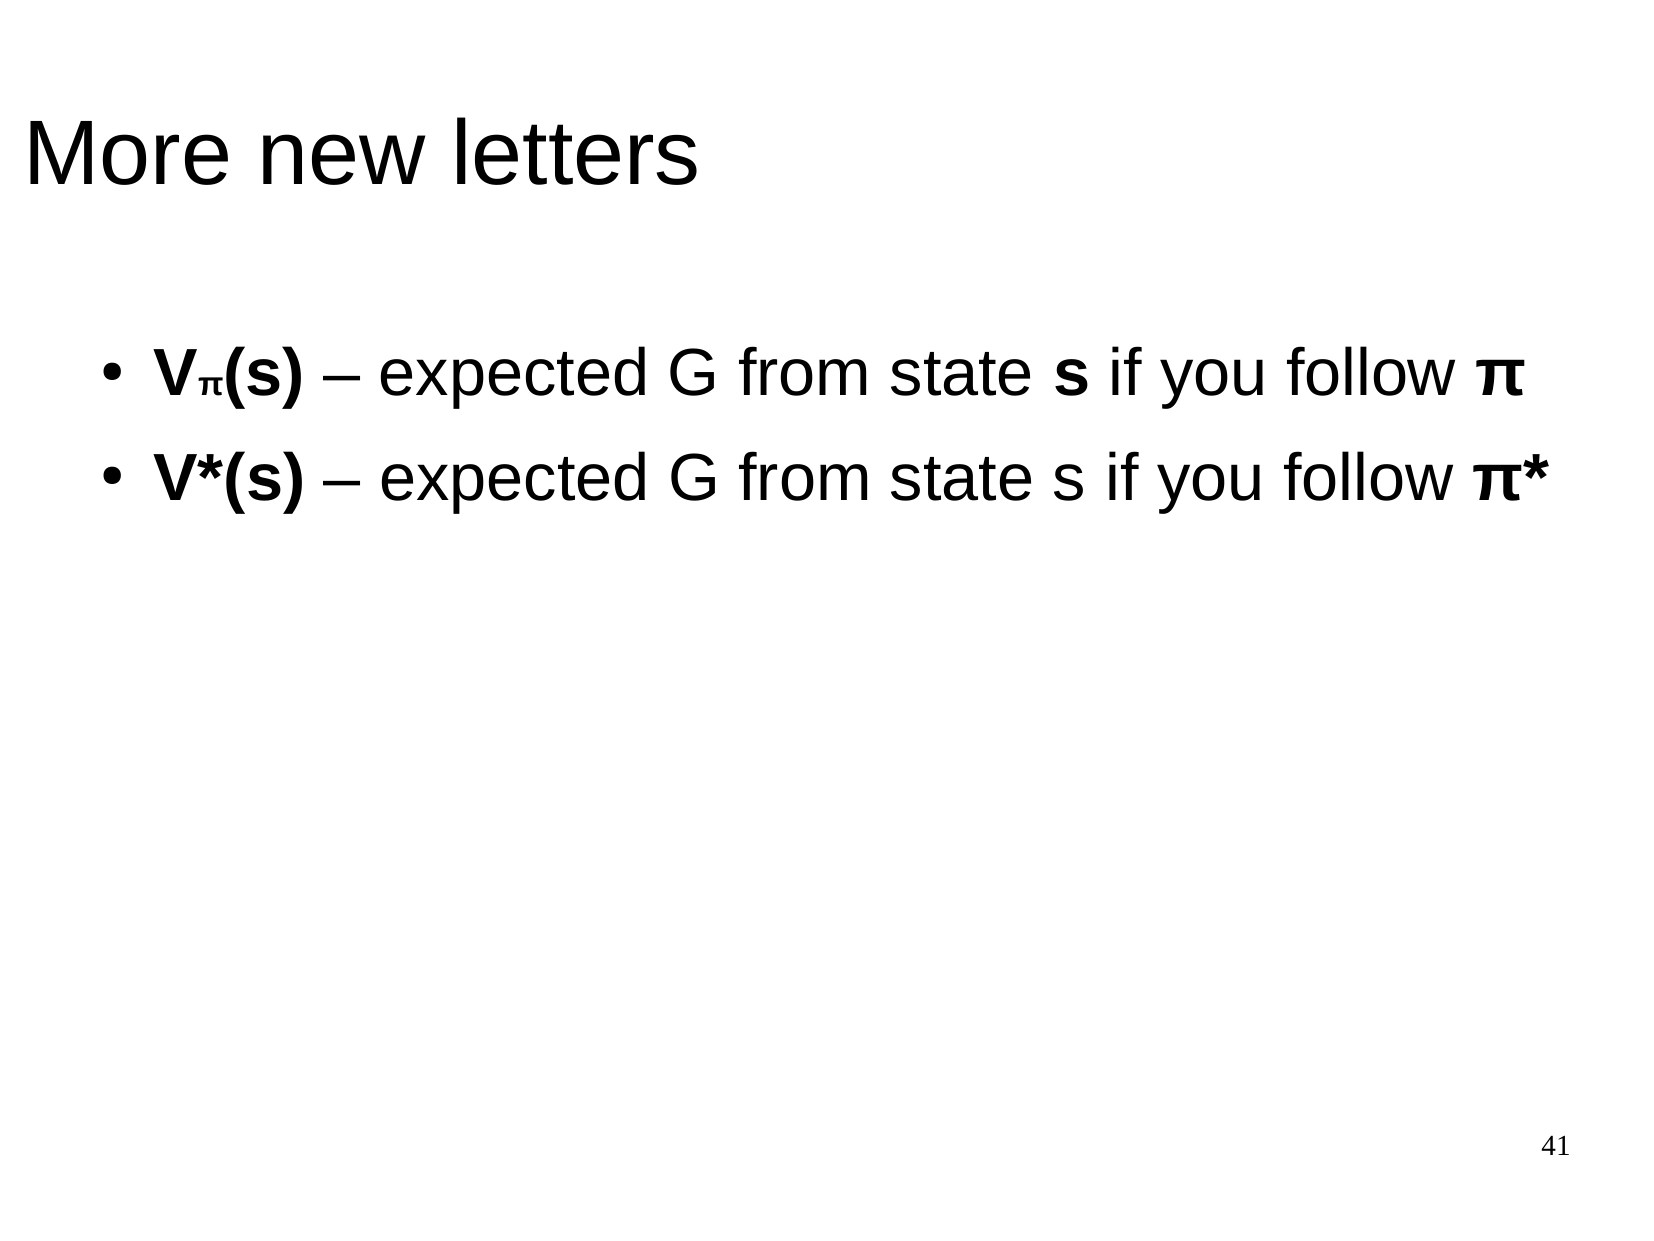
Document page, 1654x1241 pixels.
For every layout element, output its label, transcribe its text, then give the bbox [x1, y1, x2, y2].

list Vπ(s) – expected G from state s if you follow π V*(s) – expected G from state s if you follow π* [82, 231, 1571, 1182]
title More new letters [23, 49, 1512, 257]
